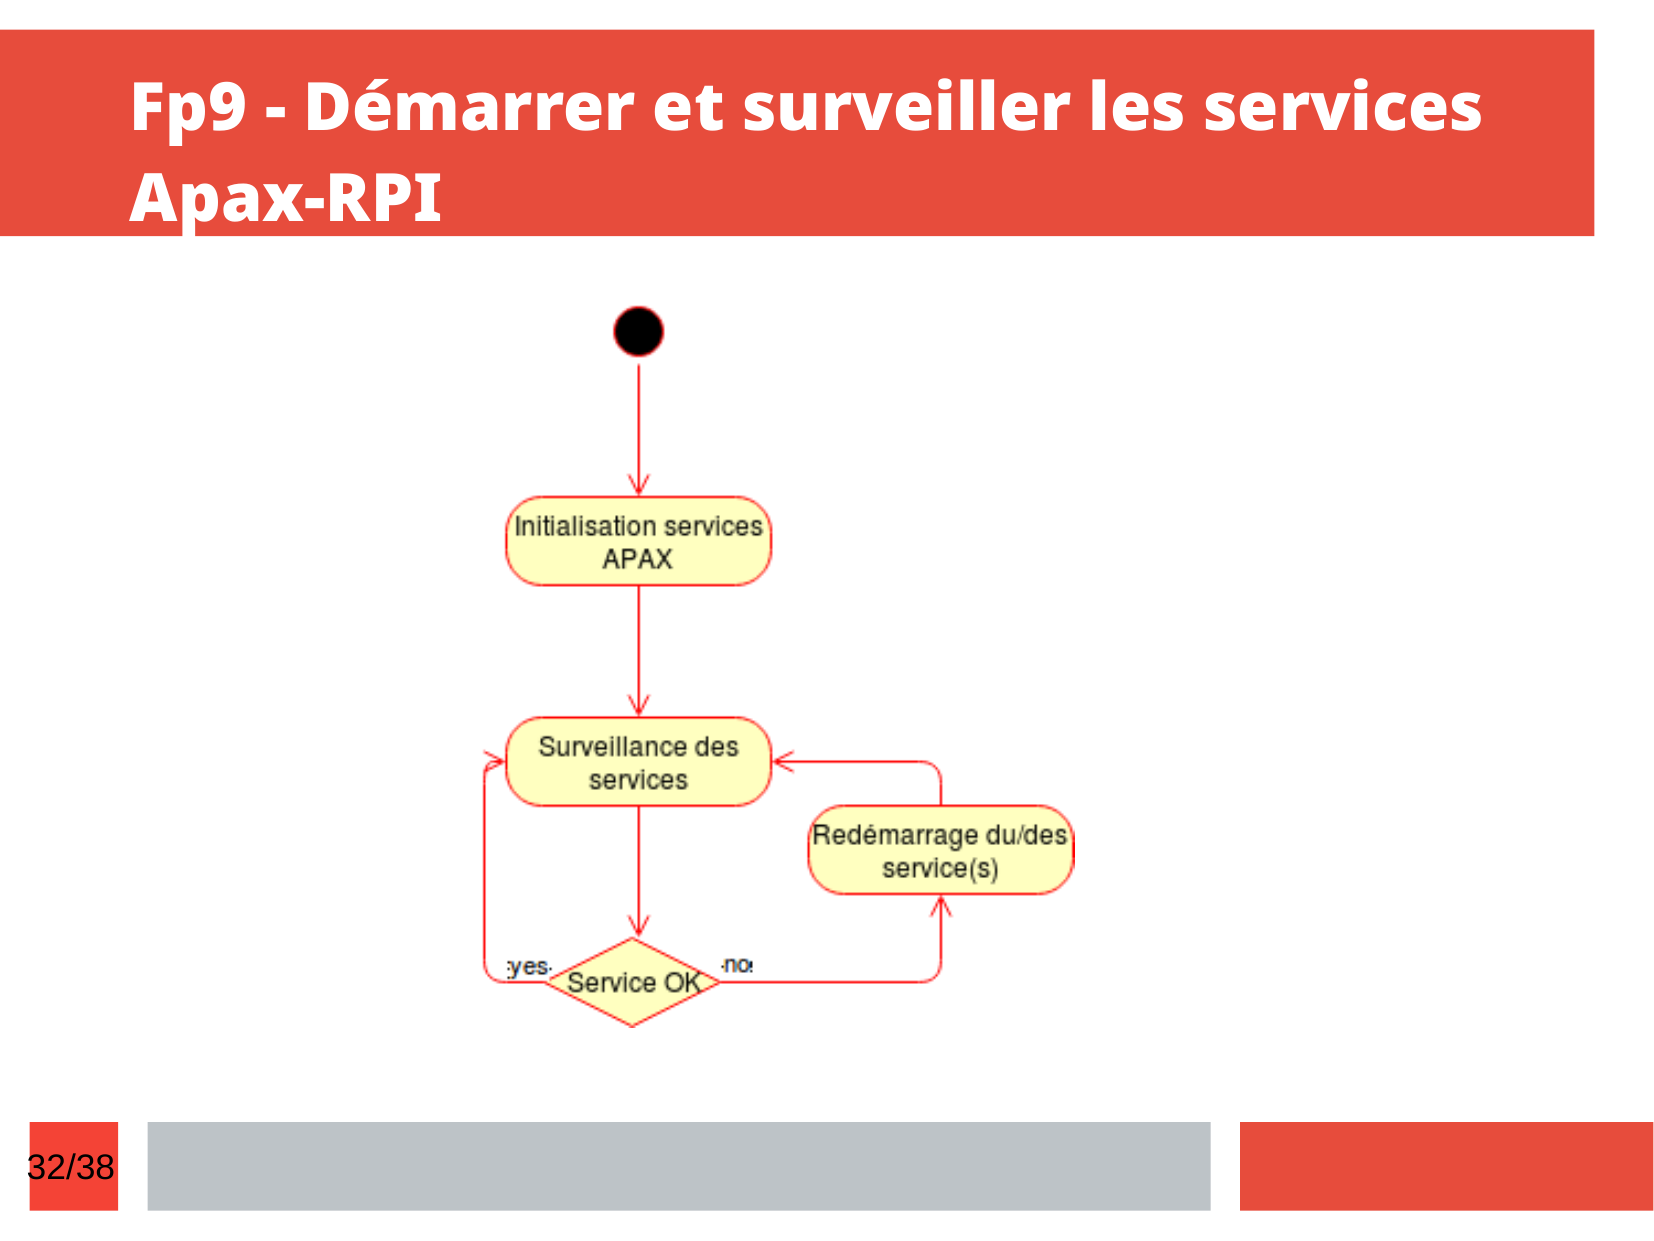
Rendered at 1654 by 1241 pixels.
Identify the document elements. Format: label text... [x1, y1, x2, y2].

title Fp9 - Démarrer et surveiller les services Apax-RPI [59, 59, 1595, 207]
text_box <numéro>/38 [11, 1139, 659, 1241]
picture [464, 298, 1075, 1028]
